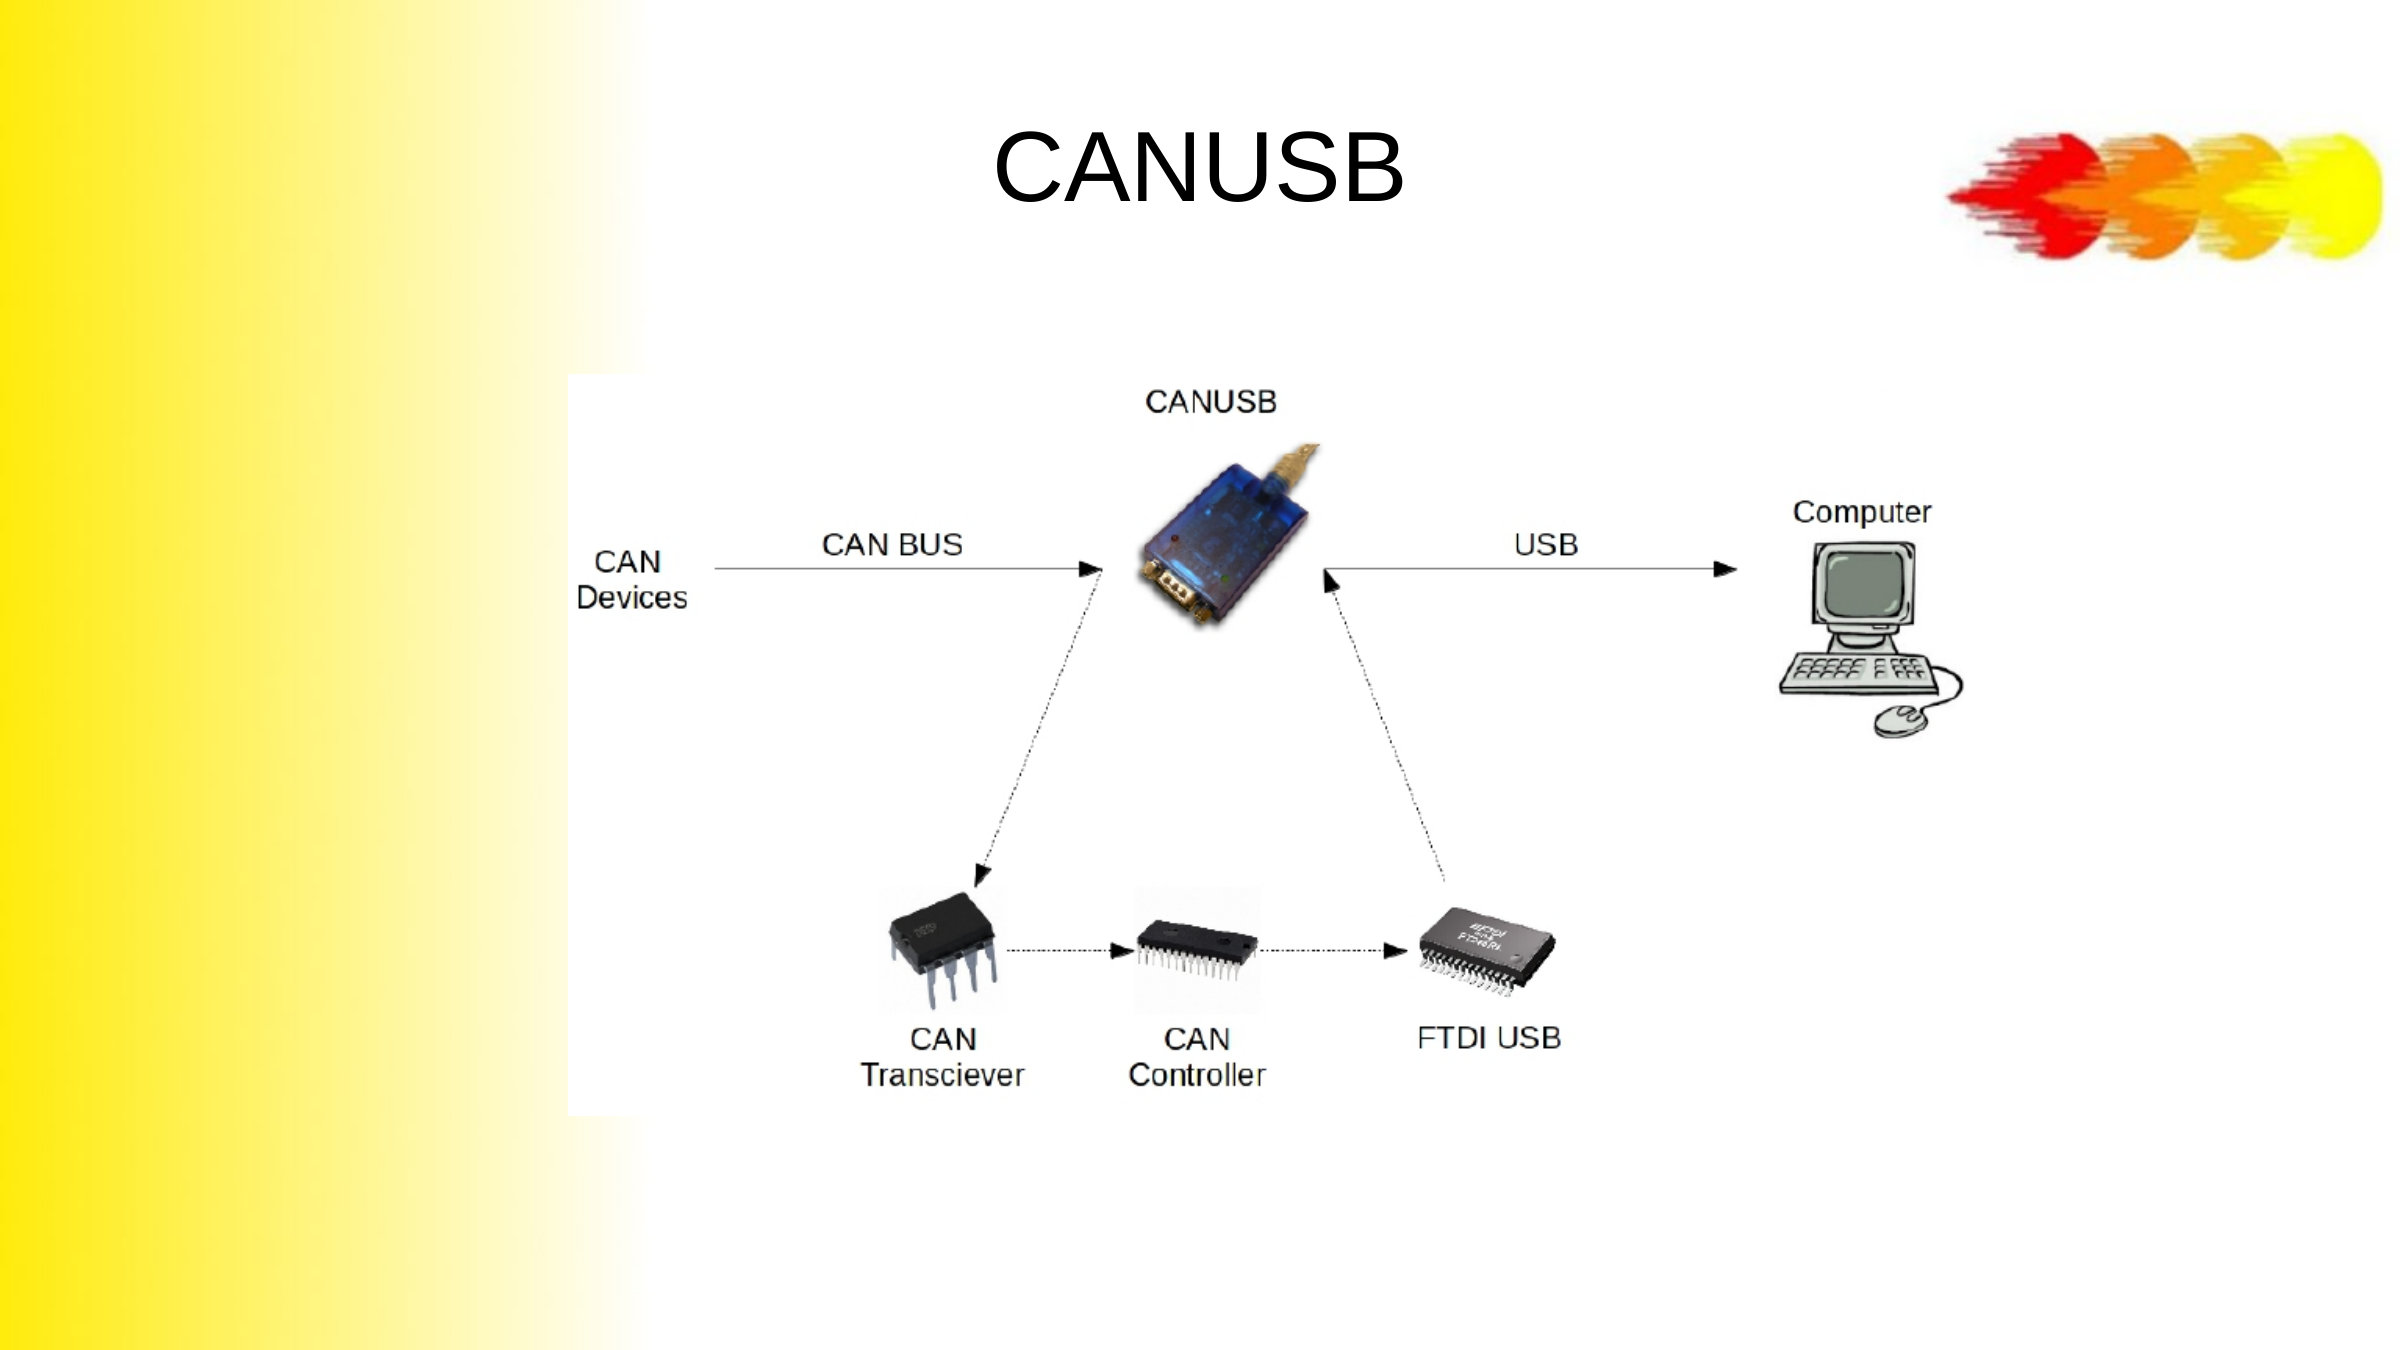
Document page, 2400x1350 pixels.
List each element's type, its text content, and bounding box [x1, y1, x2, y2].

picture [0, 0, 2400, 1350]
title CANUSB [120, 53, 2280, 280]
